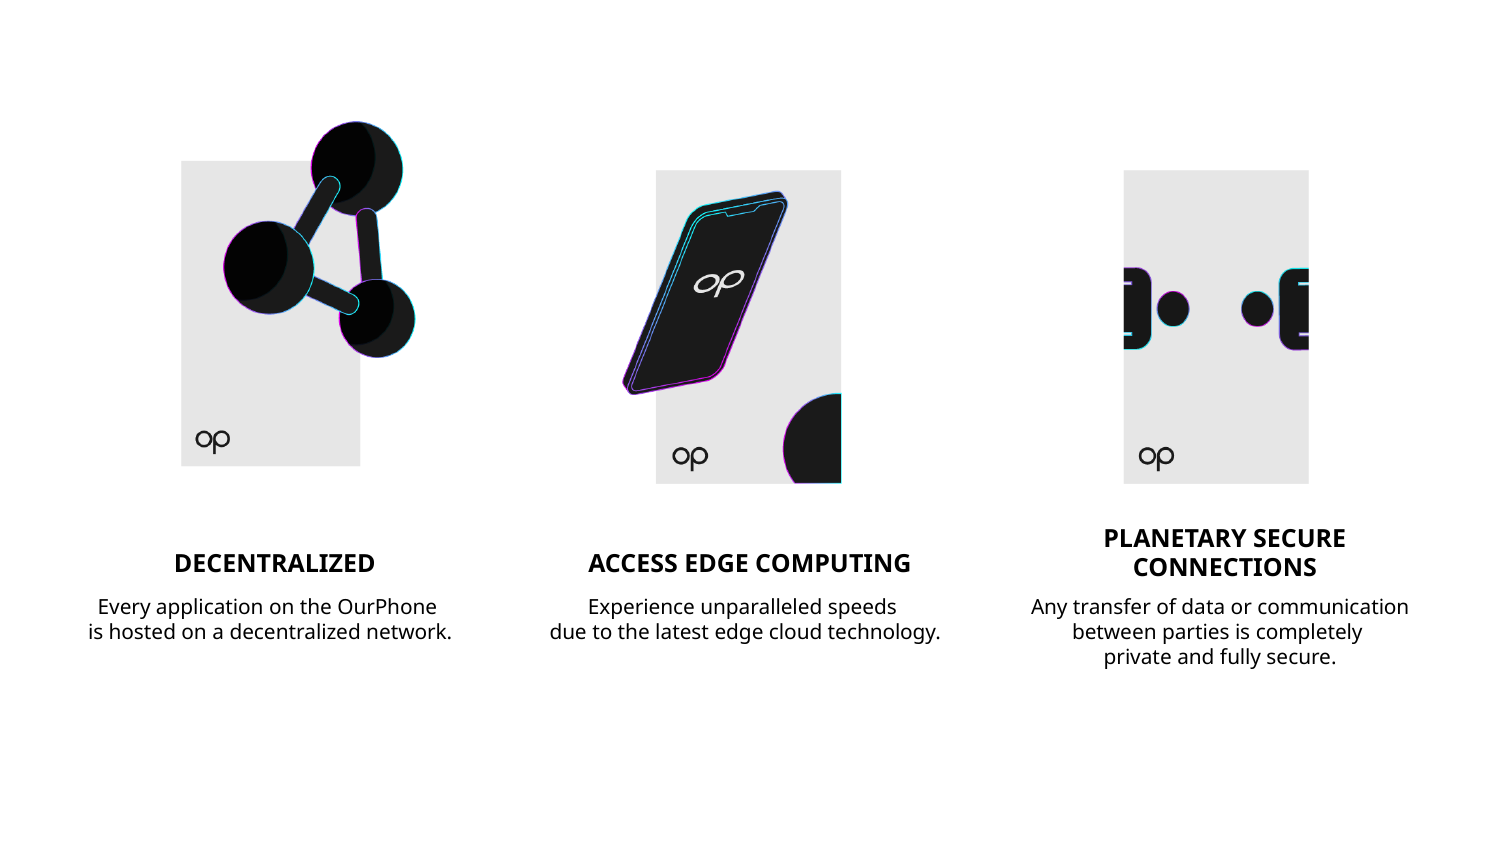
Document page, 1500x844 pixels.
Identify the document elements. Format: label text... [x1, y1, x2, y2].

text_box DECENTRALIZED [58, 532, 491, 601]
text_box Any transfer of data or communication between parties is completely private and fully secure. [1008, 578, 1432, 695]
picture [135, 121, 450, 474]
picture [622, 170, 862, 484]
text_box ACCESS EDGE COMPUTING [534, 532, 966, 601]
text_box Every application on the OurPhone is hosted on a decentralized network. [58, 578, 482, 695]
text_box PLANETARY SECURE CONNECTIONS [1009, 507, 1441, 576]
picture [1123, 170, 1309, 484]
text_box Experience unparalleled speeds due to the latest edge cloud technology. [533, 578, 957, 695]
